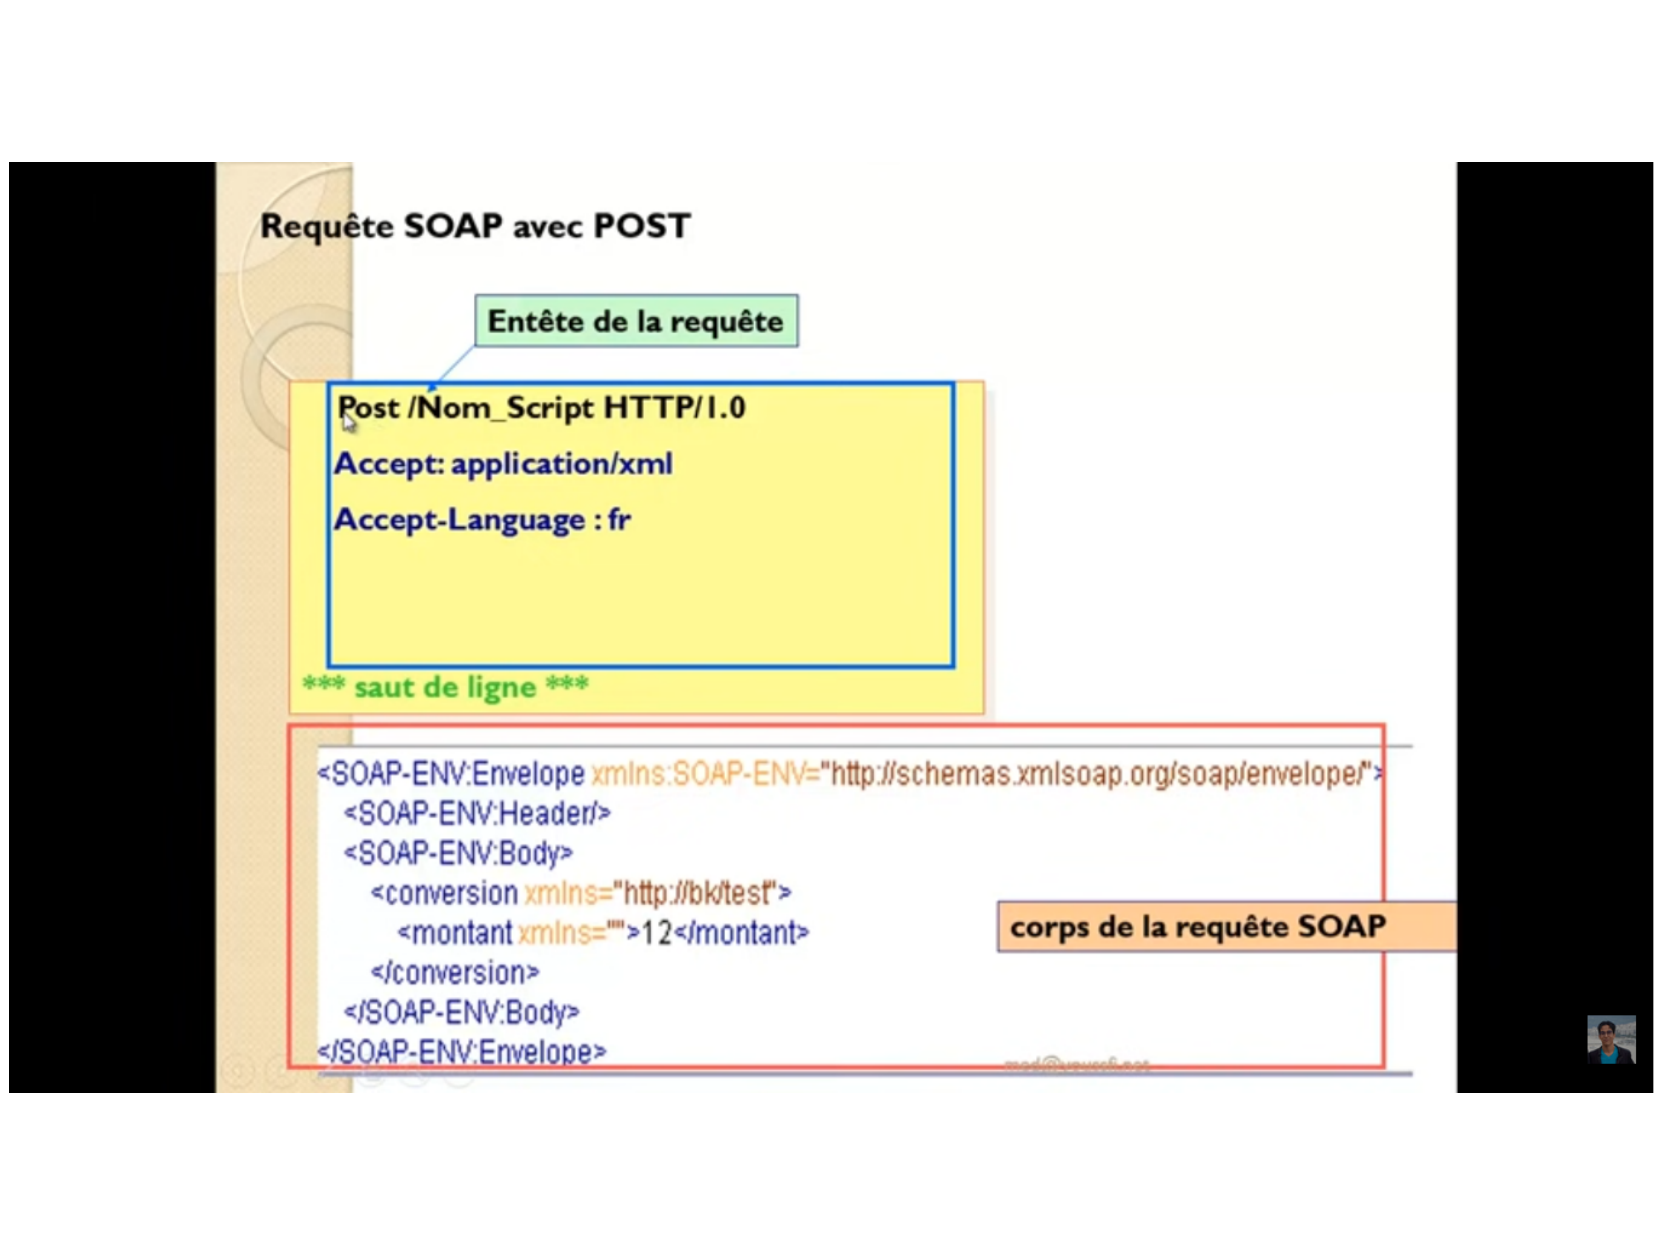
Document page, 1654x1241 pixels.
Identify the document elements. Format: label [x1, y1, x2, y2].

picture [9, 162, 1654, 1093]
